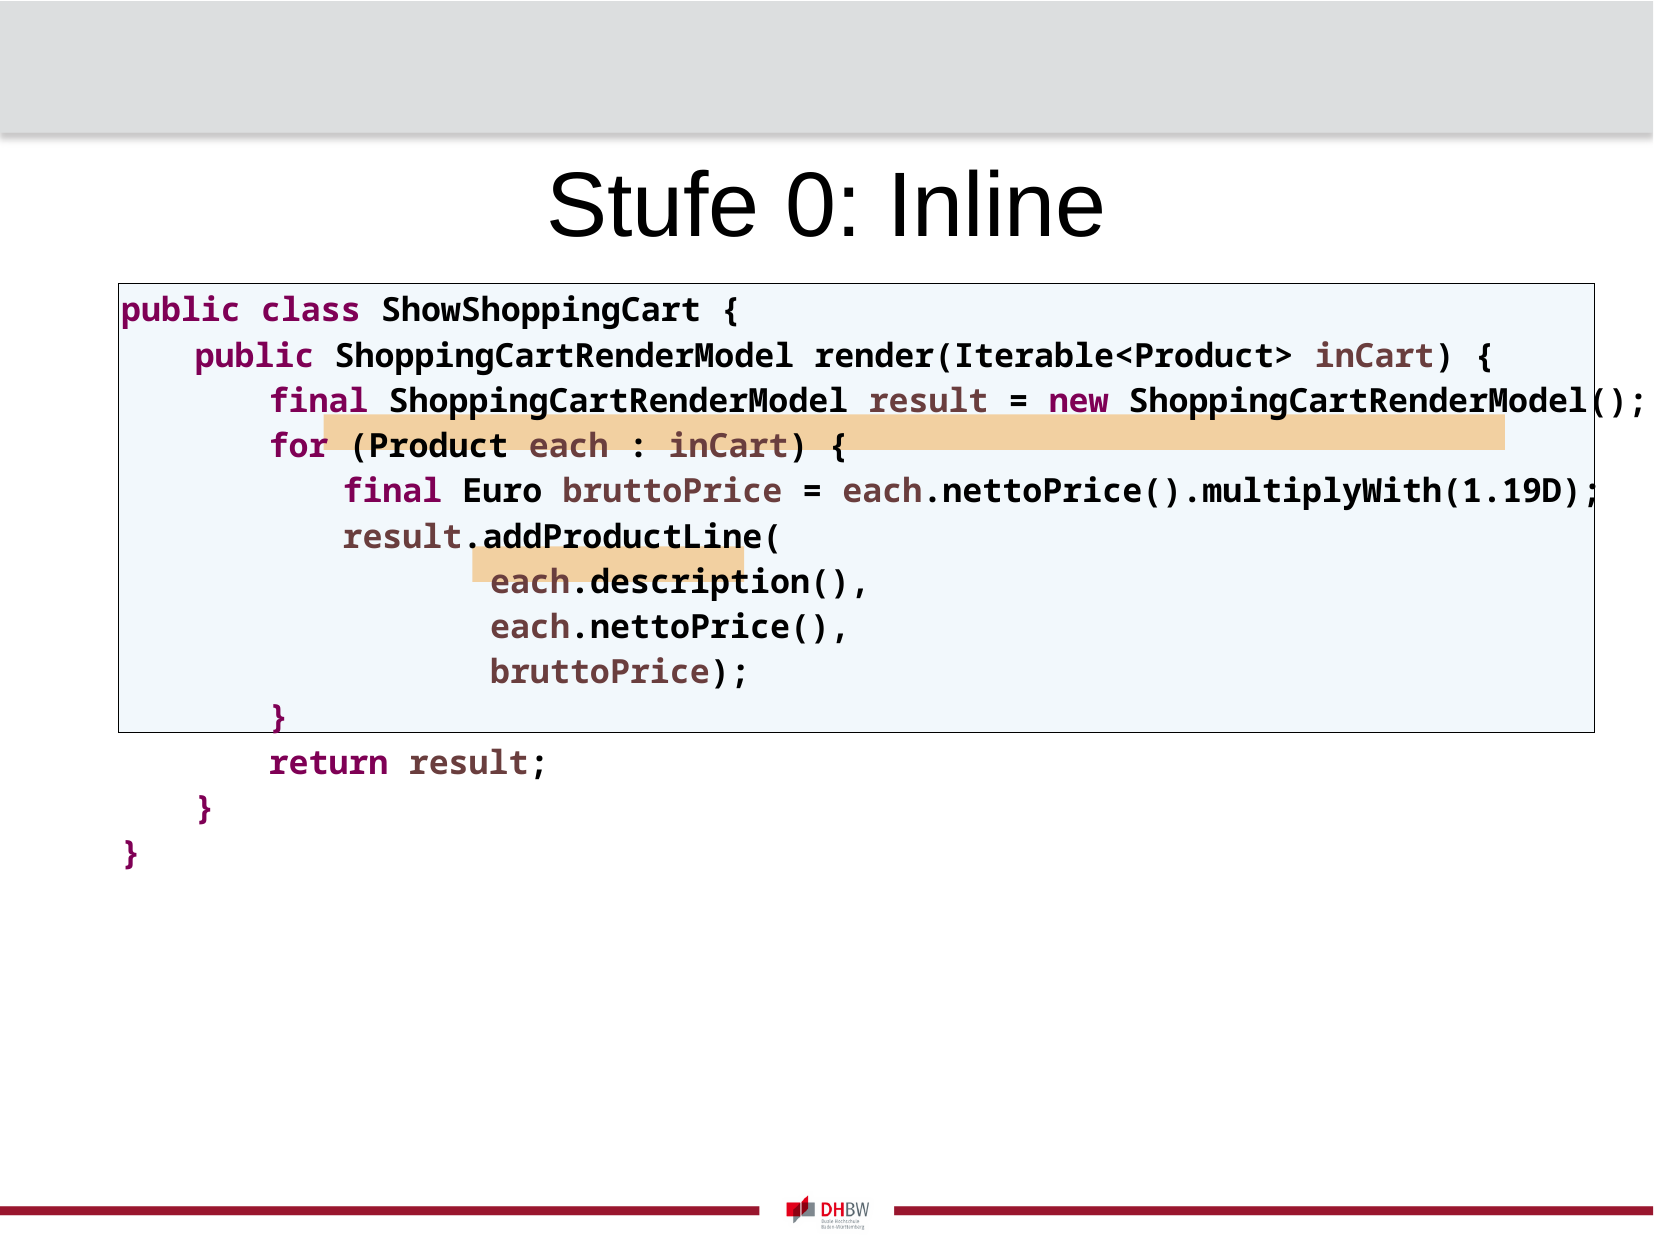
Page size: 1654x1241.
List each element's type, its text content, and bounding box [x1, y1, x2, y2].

picture [0, 1, 1654, 1237]
title Stufe 0: Inline [82, 147, 1571, 257]
text_box public class ShowShoppingCart { public ShoppingCartRenderModel render(Iterable<Product> inCart) { final ShoppingCartRenderModel result = new ShoppingCartRenderModel(); for (Product each : inCart) { final Euro bruttoPrice = each.nettoPrice().multiplyWith(1.19D); result.addProductLine( each.description(), each.nettoPrice(), bruttoPrice); } return result; } } [118, 283, 1595, 733]
